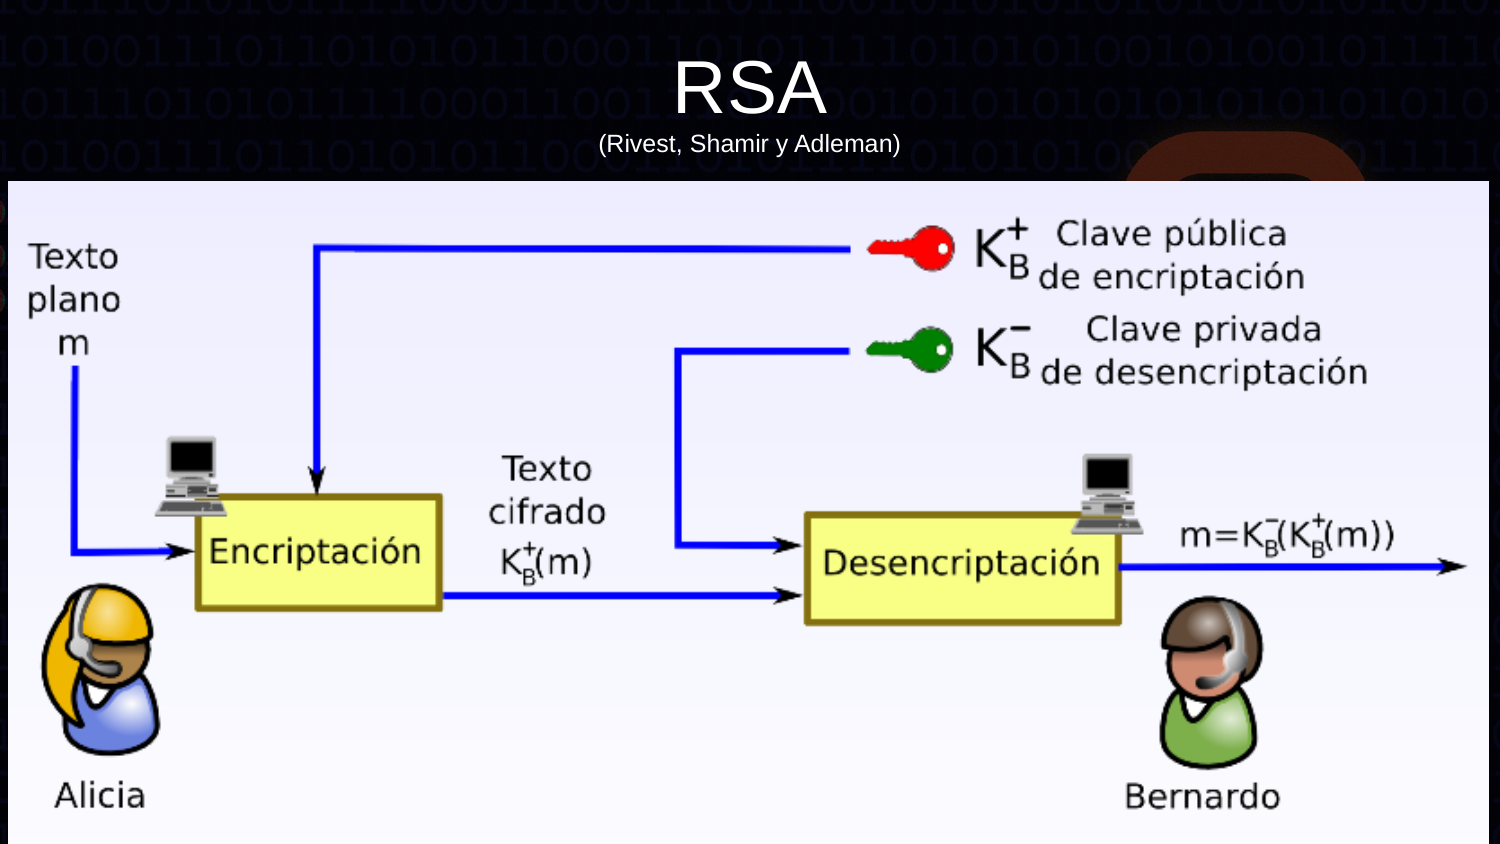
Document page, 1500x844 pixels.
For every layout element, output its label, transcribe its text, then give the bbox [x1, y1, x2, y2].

picture [0, 0, 1500, 844]
title RSA (Rivest, Shamir y Adleman) [51, 23, 1449, 117]
